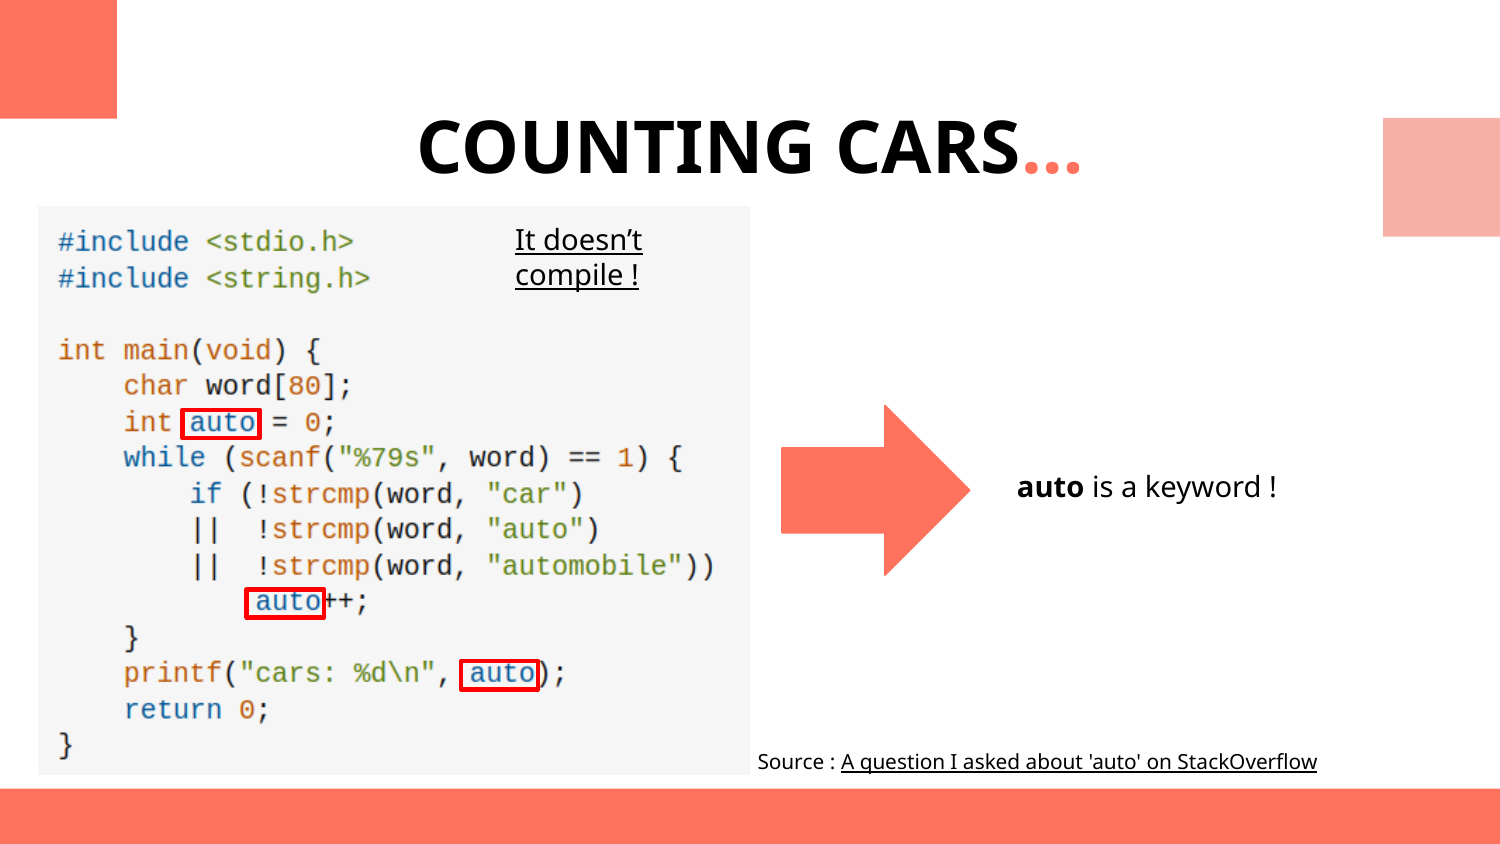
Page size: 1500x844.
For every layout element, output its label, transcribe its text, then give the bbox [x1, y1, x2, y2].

text_box It doesn’t compile ! [500, 206, 750, 296]
text_box Source : A question I asked about 'auto' on StackOverflow [742, 733, 1483, 784]
text_box auto is a keyword ! [1001, 453, 1359, 527]
title COUNTING CARS… [97, 107, 1402, 181]
text_box [782, 405, 970, 576]
picture [38, 206, 750, 775]
